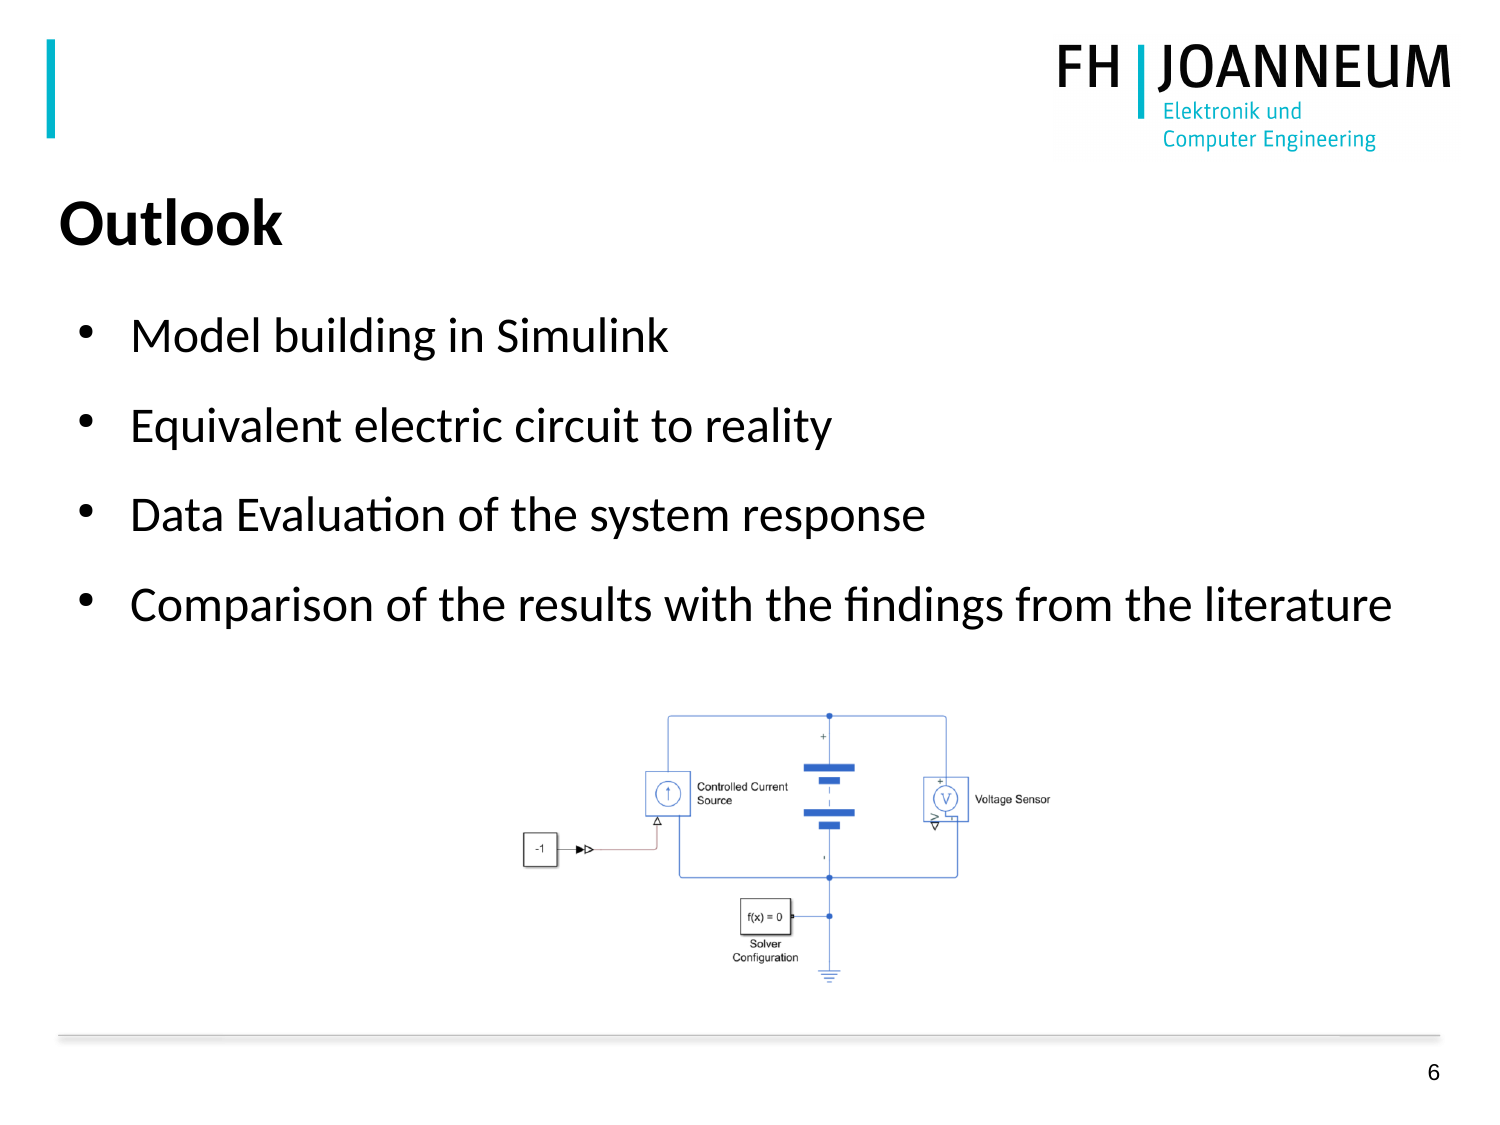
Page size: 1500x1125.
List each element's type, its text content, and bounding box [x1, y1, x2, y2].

picture [52, 37, 57, 140]
picture [485, 673, 1093, 1000]
picture [1053, 34, 1461, 162]
list Model building in Simulink Equivalent electric circuit to reality Data Evaluation of the system response Comparison of the results with the findings from the literature [44, 295, 1456, 1000]
title Outlook [44, 178, 1456, 266]
